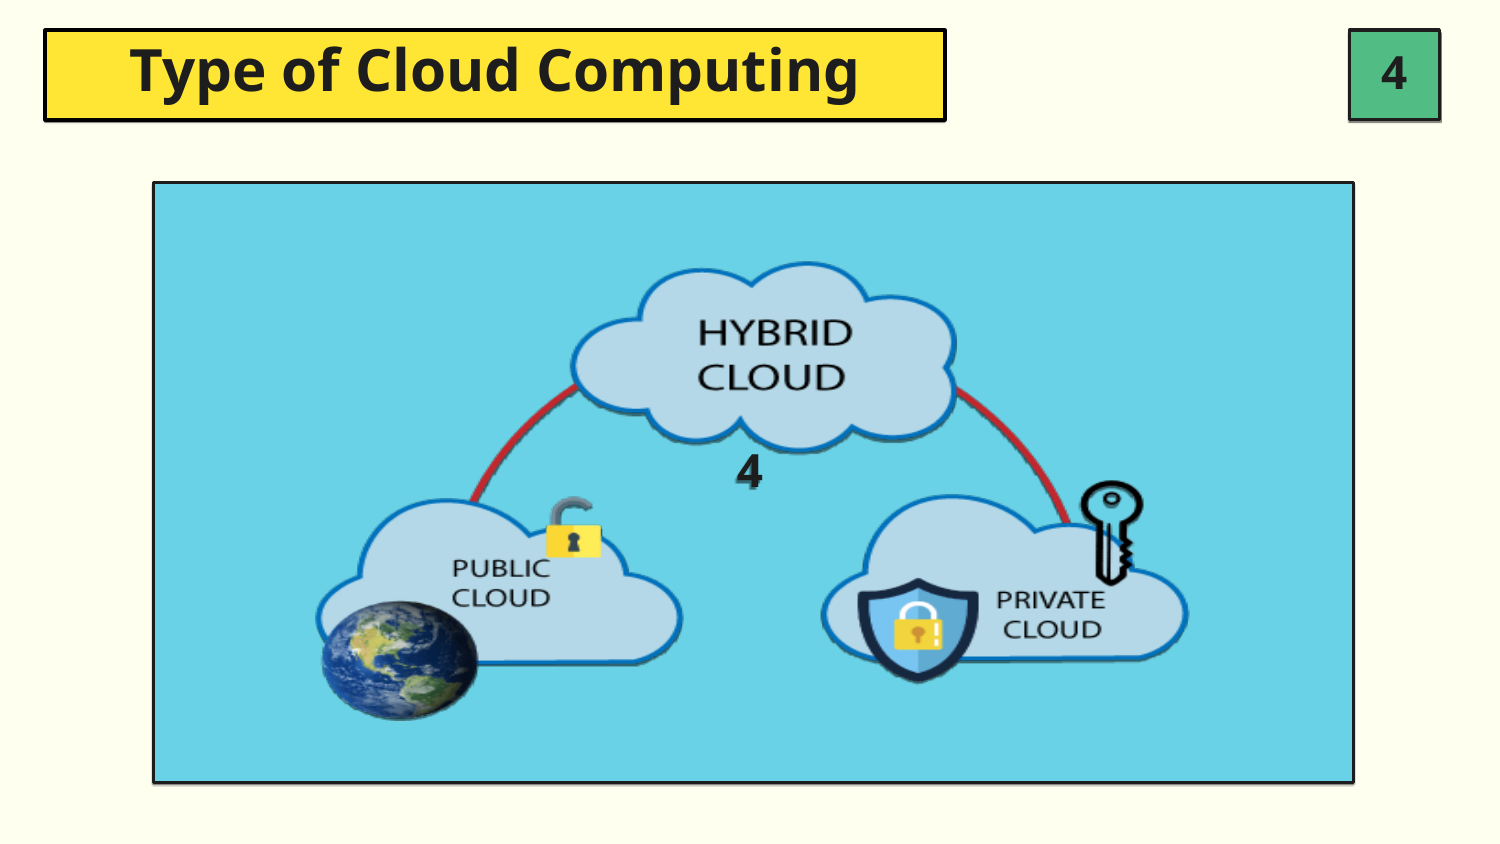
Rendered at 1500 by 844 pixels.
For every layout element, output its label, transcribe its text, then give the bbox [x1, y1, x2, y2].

picture [292, 226, 1208, 720]
title Type of Cloud Computing [45, 30, 945, 120]
